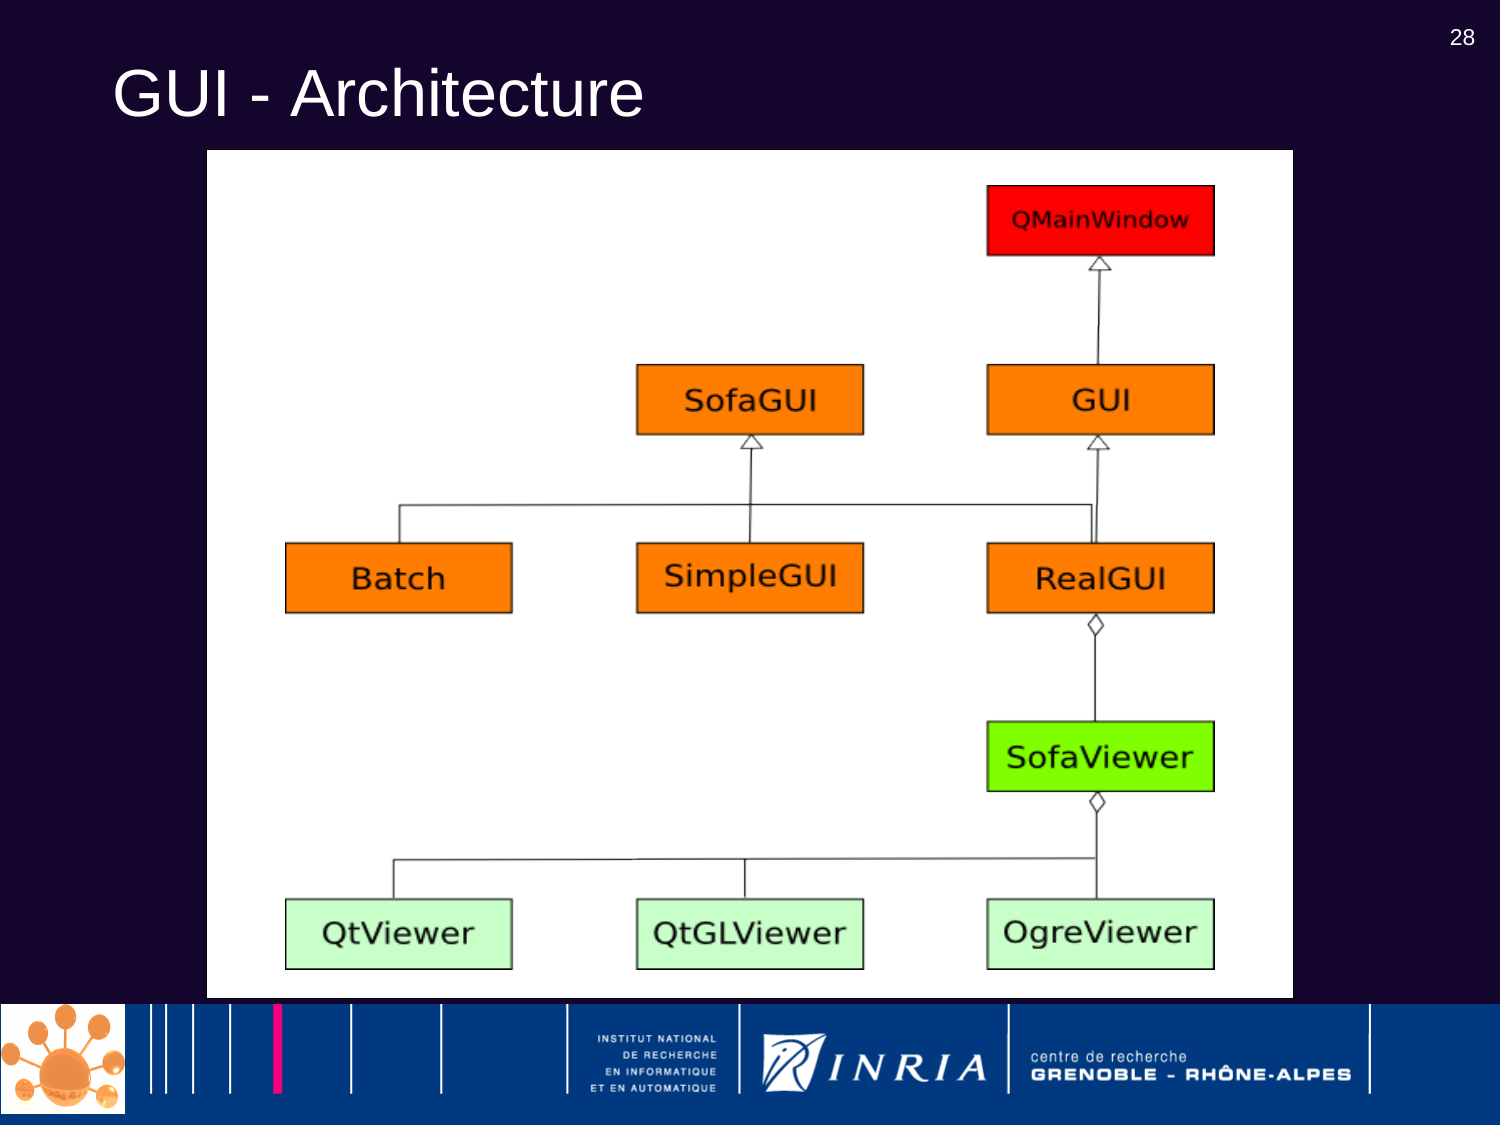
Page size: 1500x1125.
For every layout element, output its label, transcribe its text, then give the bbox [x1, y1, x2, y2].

title GUI - Architecture [112, 7, 1474, 181]
picture [285, 185, 1215, 970]
picture [0, 1004, 1500, 1125]
text_box [206, 149, 1294, 999]
